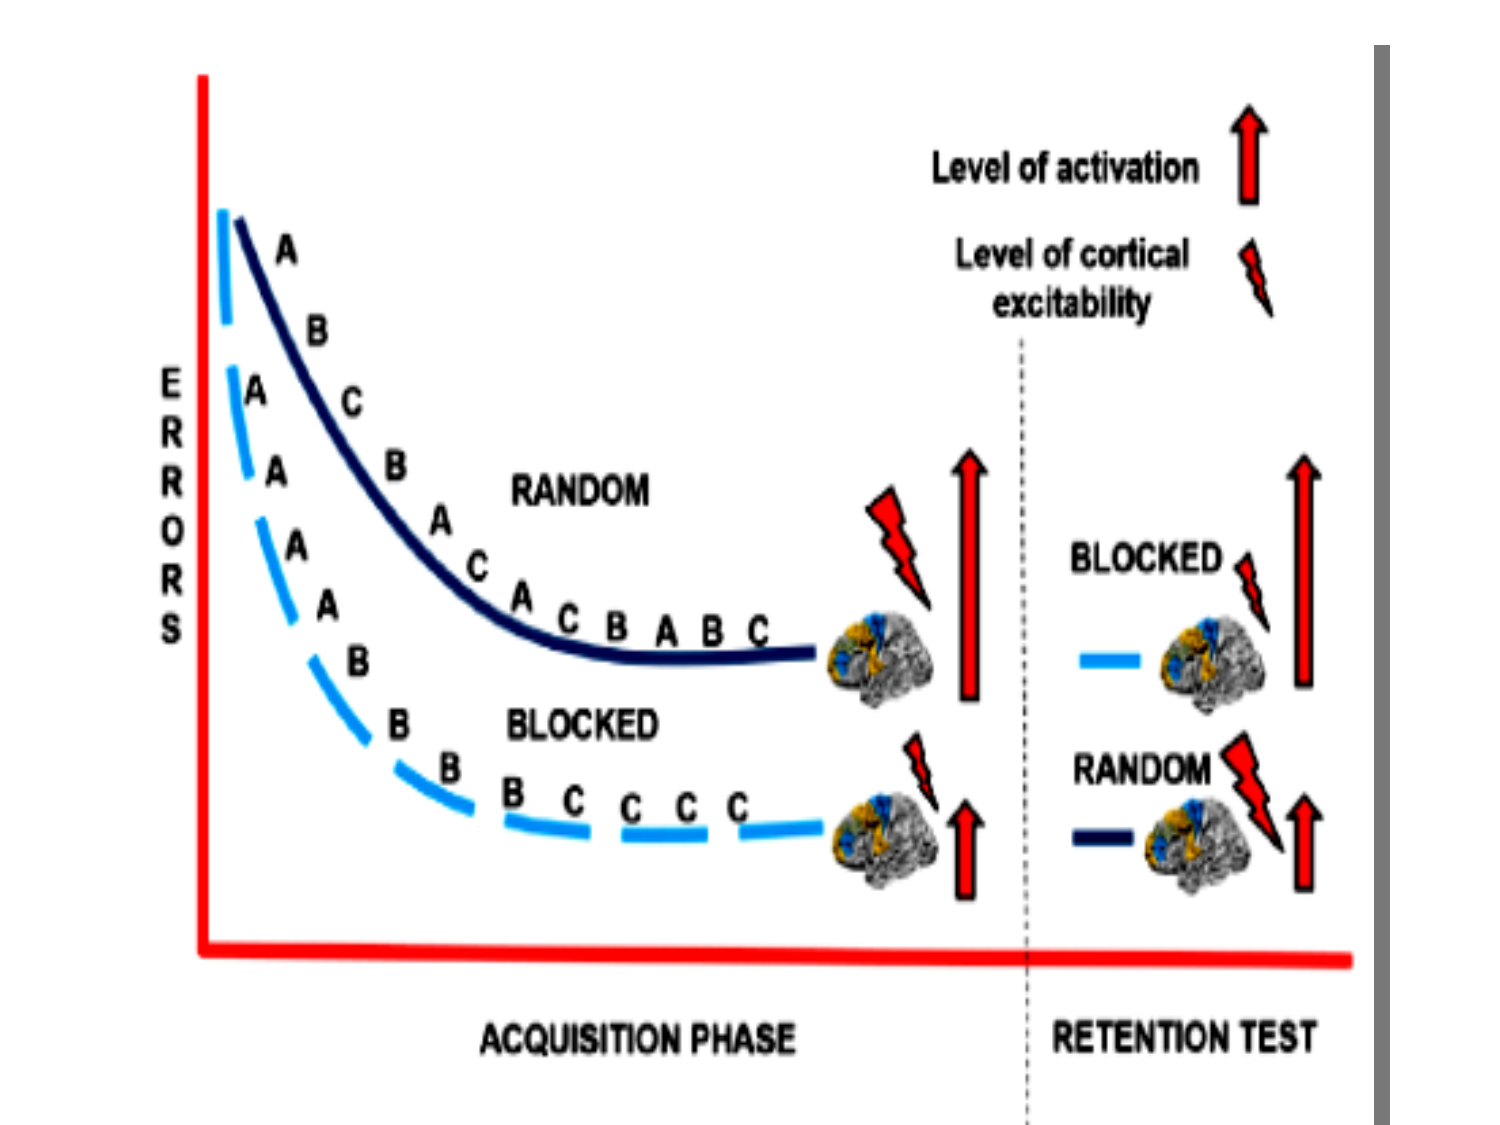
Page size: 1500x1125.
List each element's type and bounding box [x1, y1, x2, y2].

picture [147, 29, 1374, 1125]
